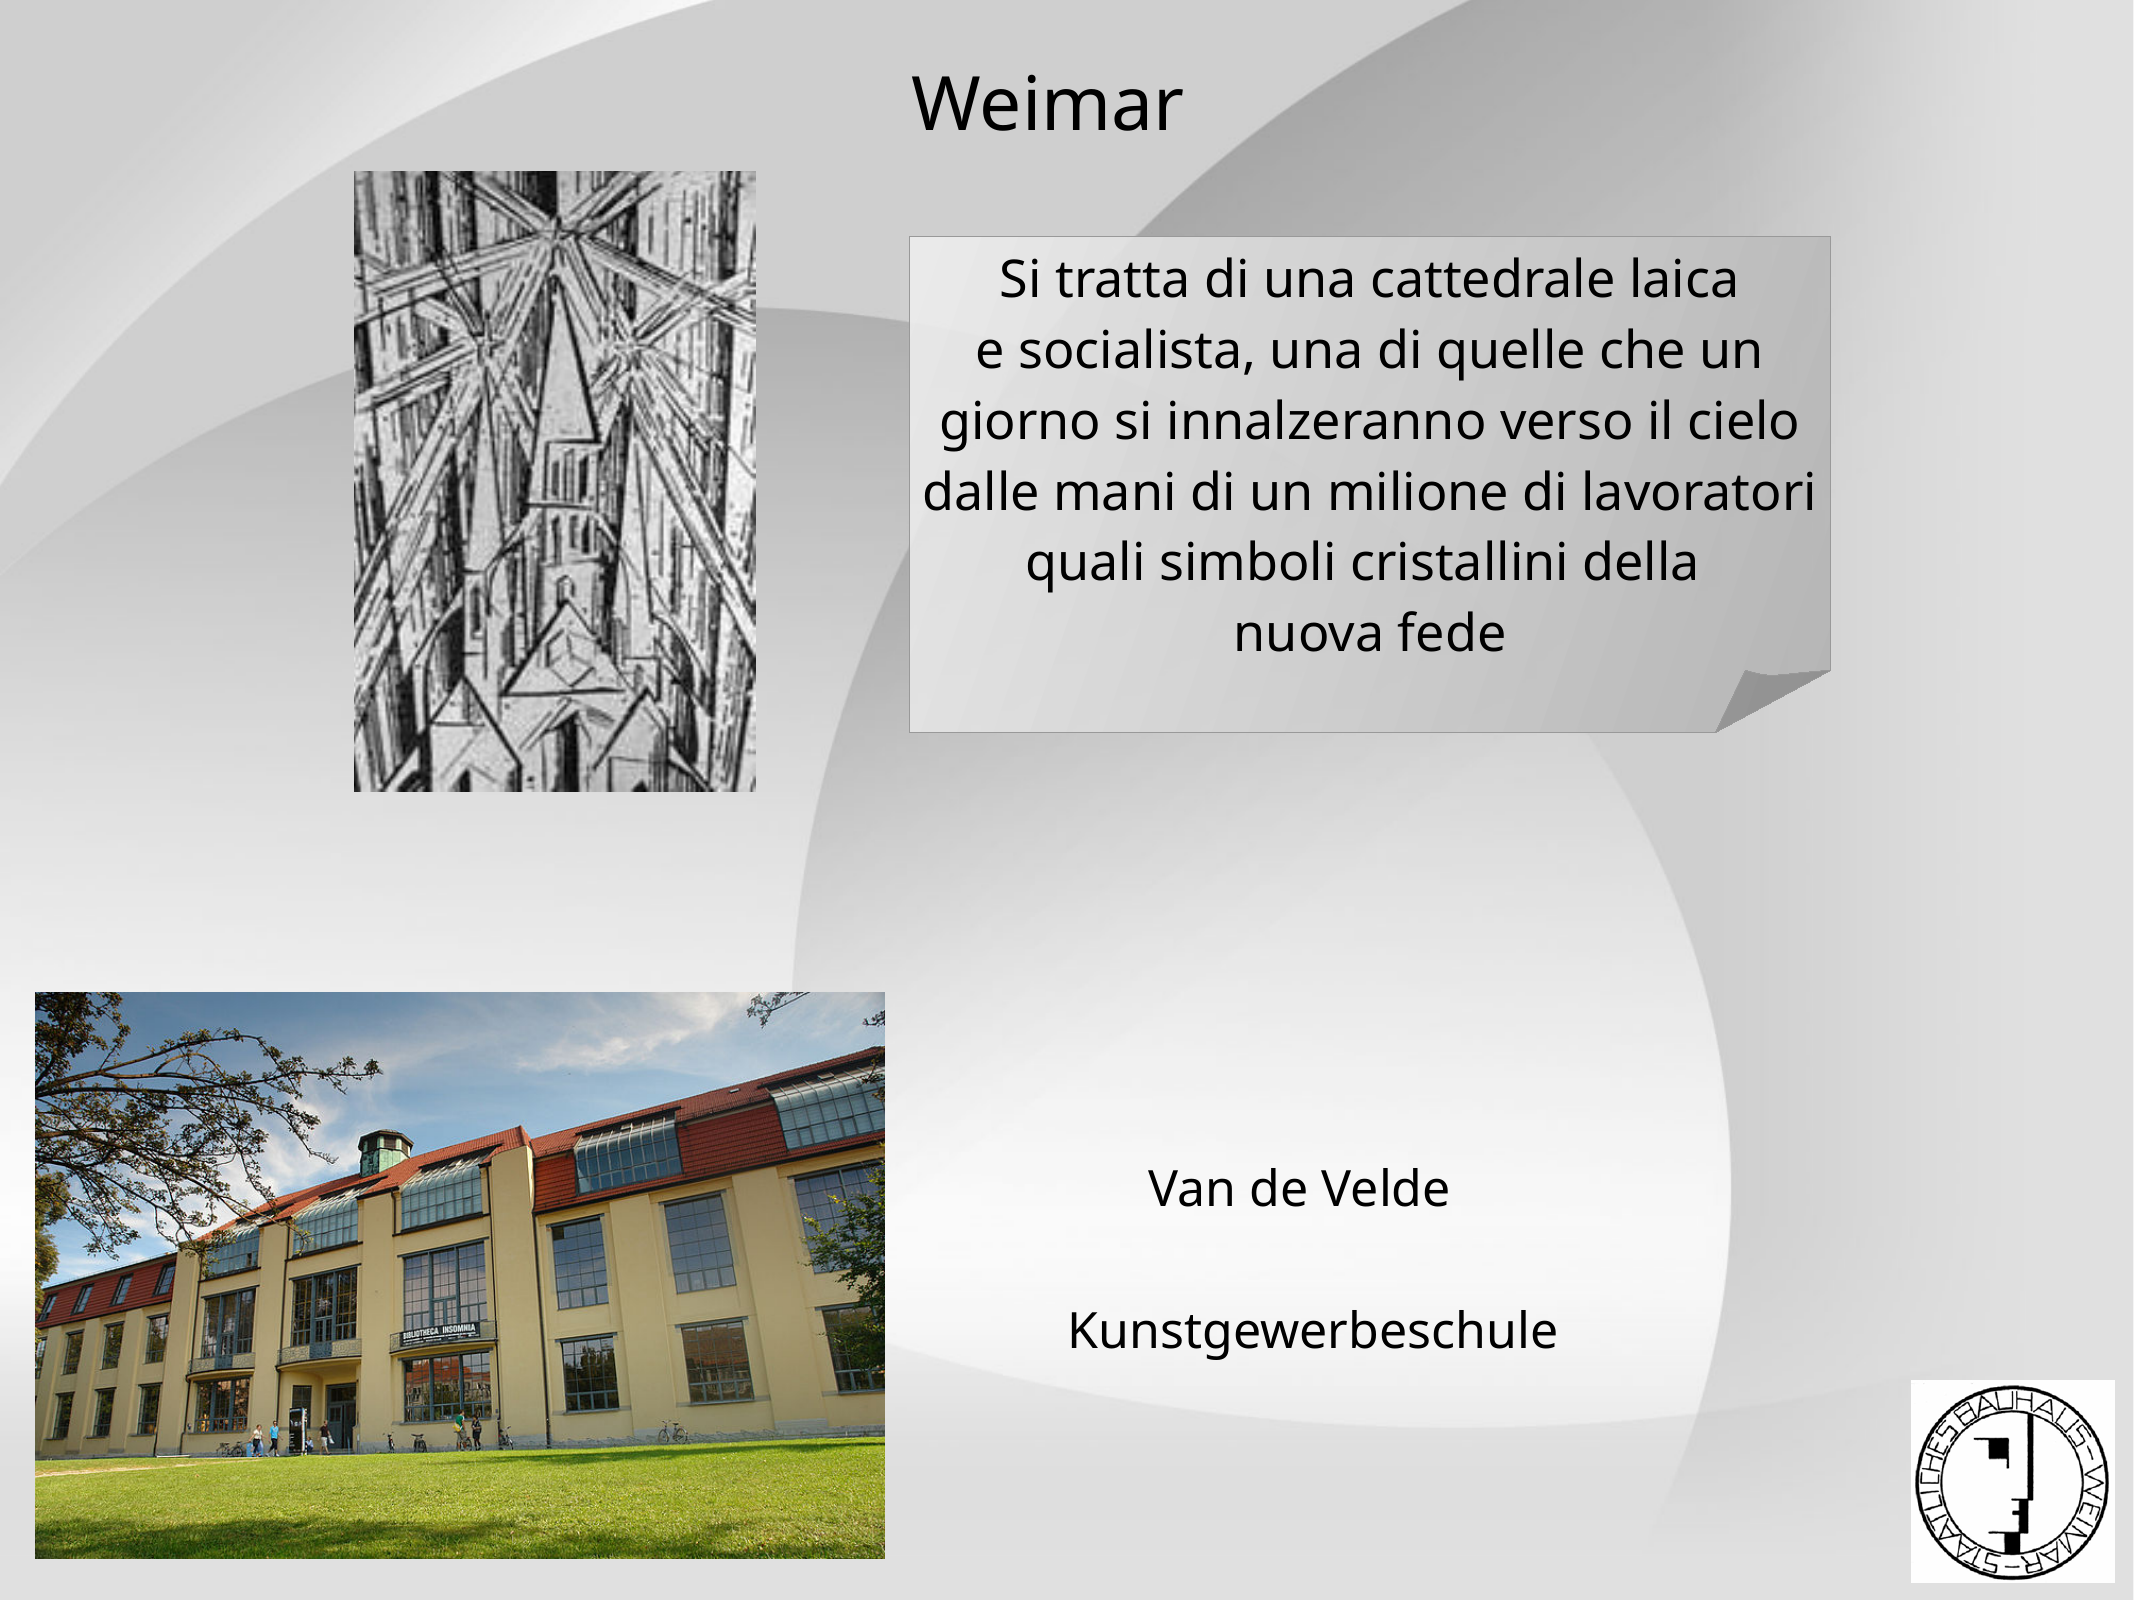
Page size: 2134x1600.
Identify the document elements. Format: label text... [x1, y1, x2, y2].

text_box Si tratta di una cattedrale laica e socialista, una di quelle che un giorno si innalzeranno verso il cielo dalle mani di un milione di lavoratori quali simboli cristallini della nuova fede [909, 236, 1831, 733]
picture [0, 0, 2134, 1600]
text_box Weimar [903, 46, 1194, 154]
text_box Kunstgewerbeschule [1052, 1287, 1583, 1359]
text_box Van de Velde [1134, 1145, 1512, 1217]
